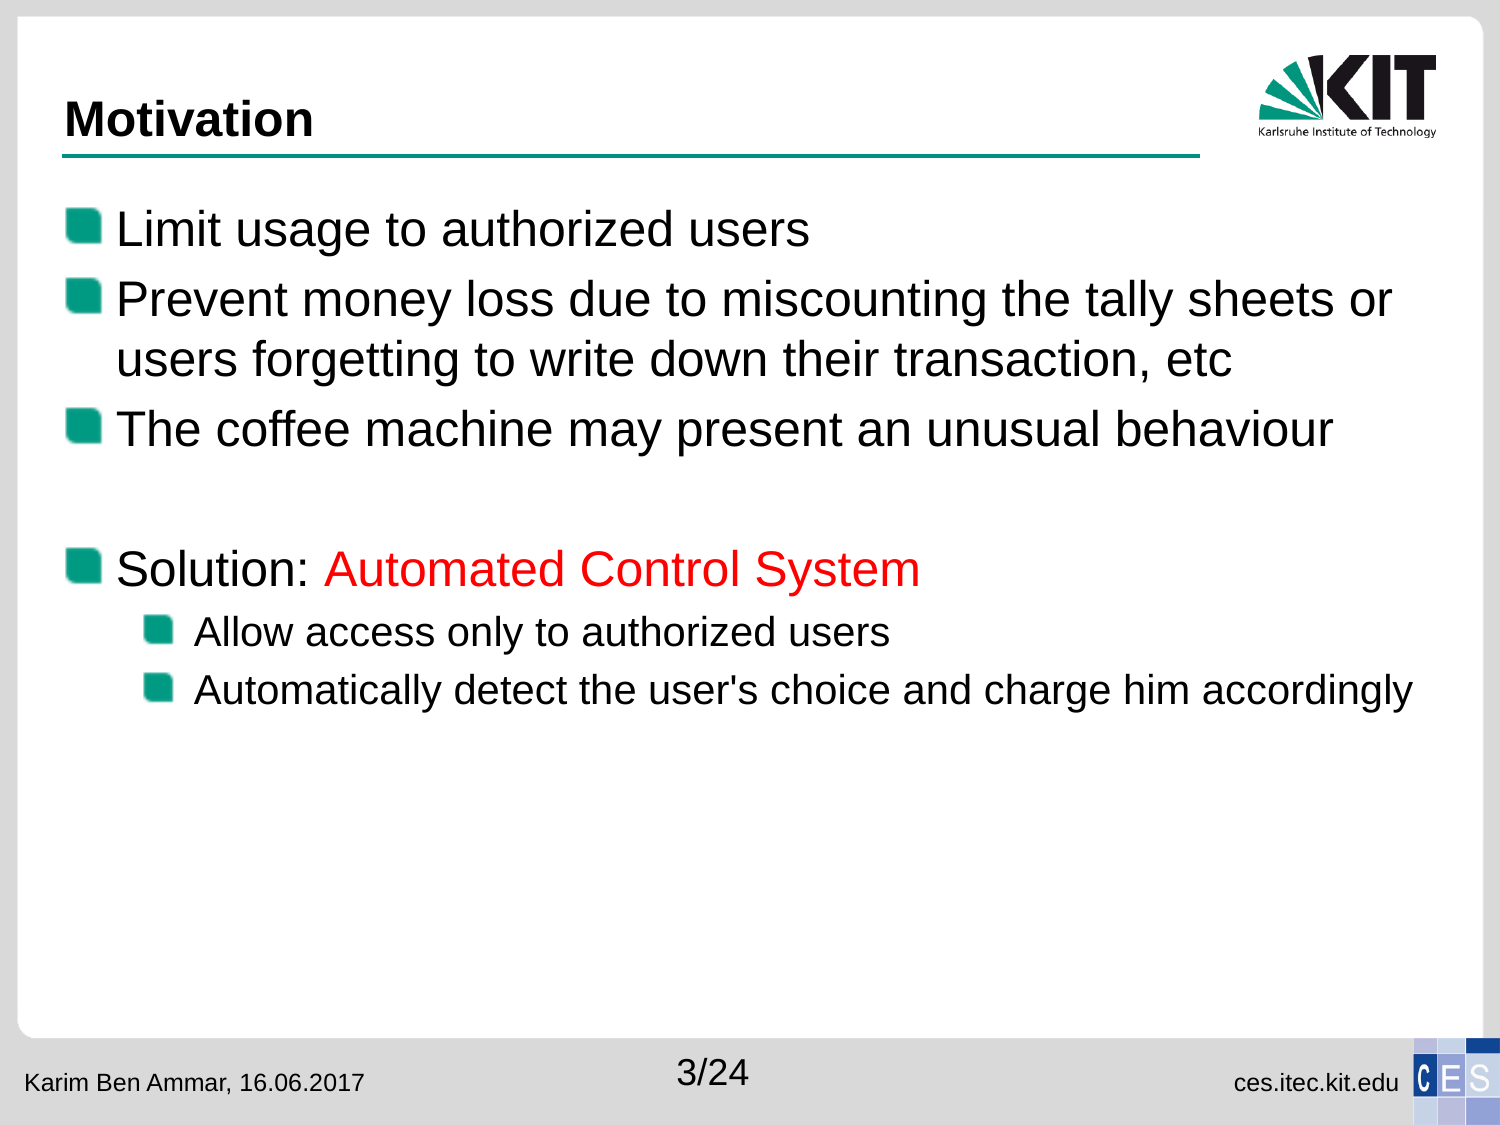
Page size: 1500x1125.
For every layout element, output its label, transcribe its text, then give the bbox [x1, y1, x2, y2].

text_box 3/24 [661, 1044, 770, 1115]
title Motivation [64, 54, 1198, 147]
picture [0, 0, 1500, 1125]
list Limit usage to authorized users Prevent money loss due to miscounting the tally sheets or users forgetting to write down their transaction, etc The coffee machine may present an unusual behaviour Solution: Automated Control System Allow access only to authorized users Automatically detect the user's choice and charge him accordingly [64, 196, 1436, 1000]
